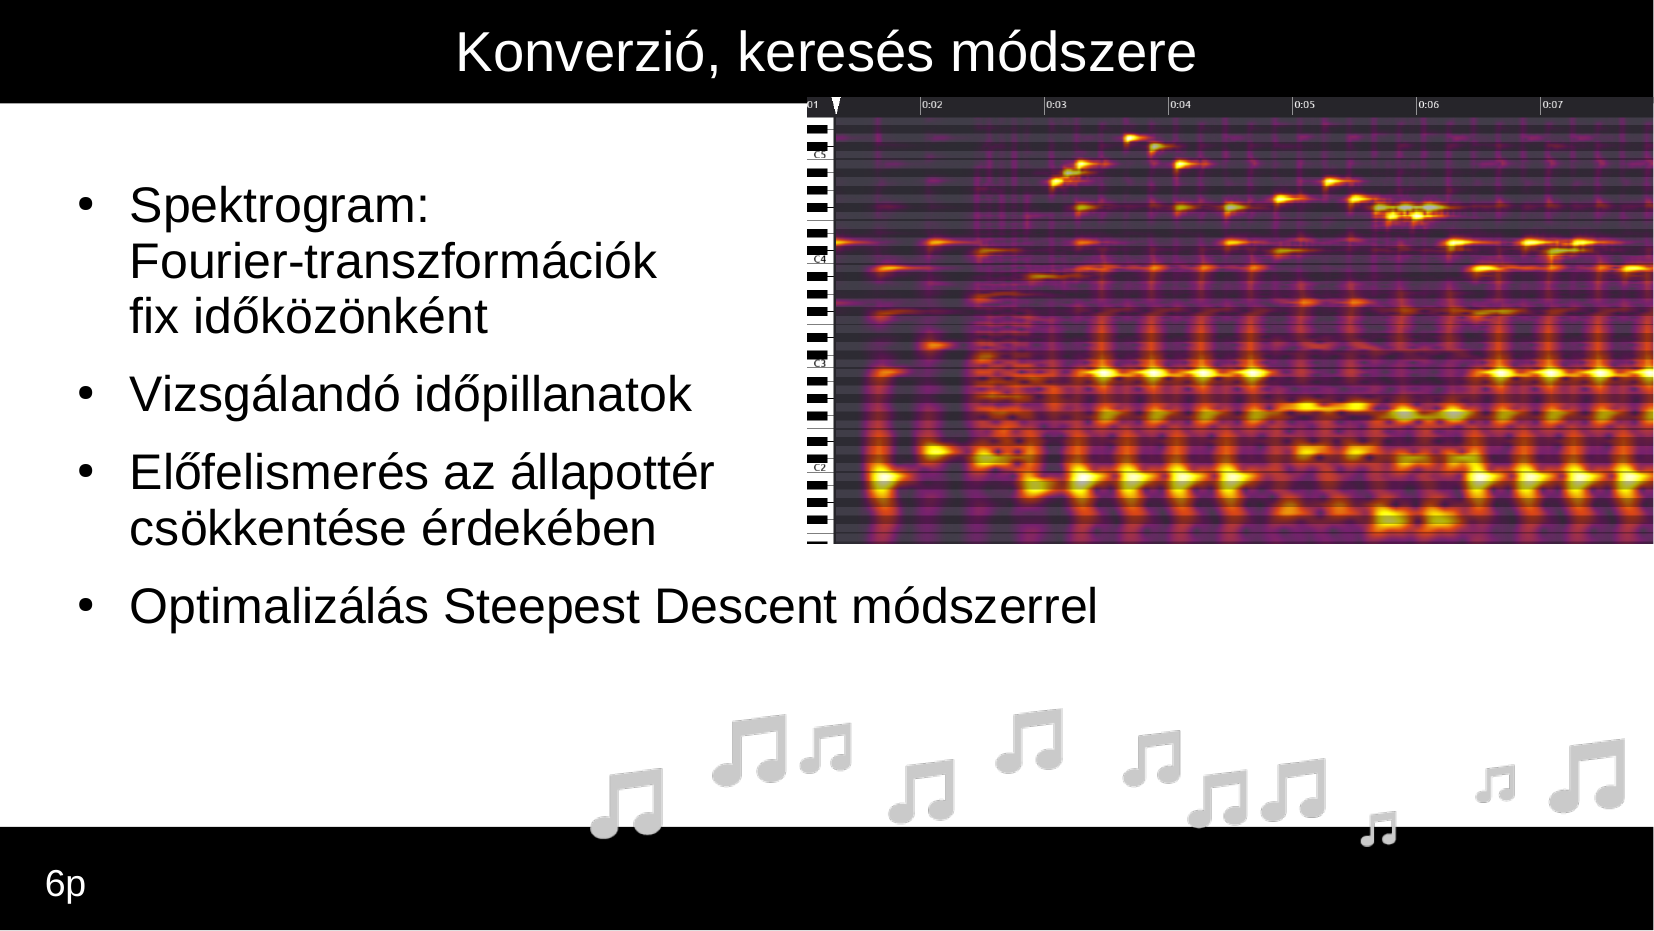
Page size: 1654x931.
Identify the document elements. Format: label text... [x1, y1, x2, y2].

list Spektrogram: Fourier-transzformációk fix időközönként Vizsgálandó időpillanatok Előfelismerés az állapottér csökkentése érdekében Optimalizálás Steepest Descent módszerrel [59, 177, 1595, 768]
title Konverzió, keresés módszere [59, 6, 1595, 98]
picture [807, 97, 1654, 544]
text_box 6p [30, 855, 106, 912]
